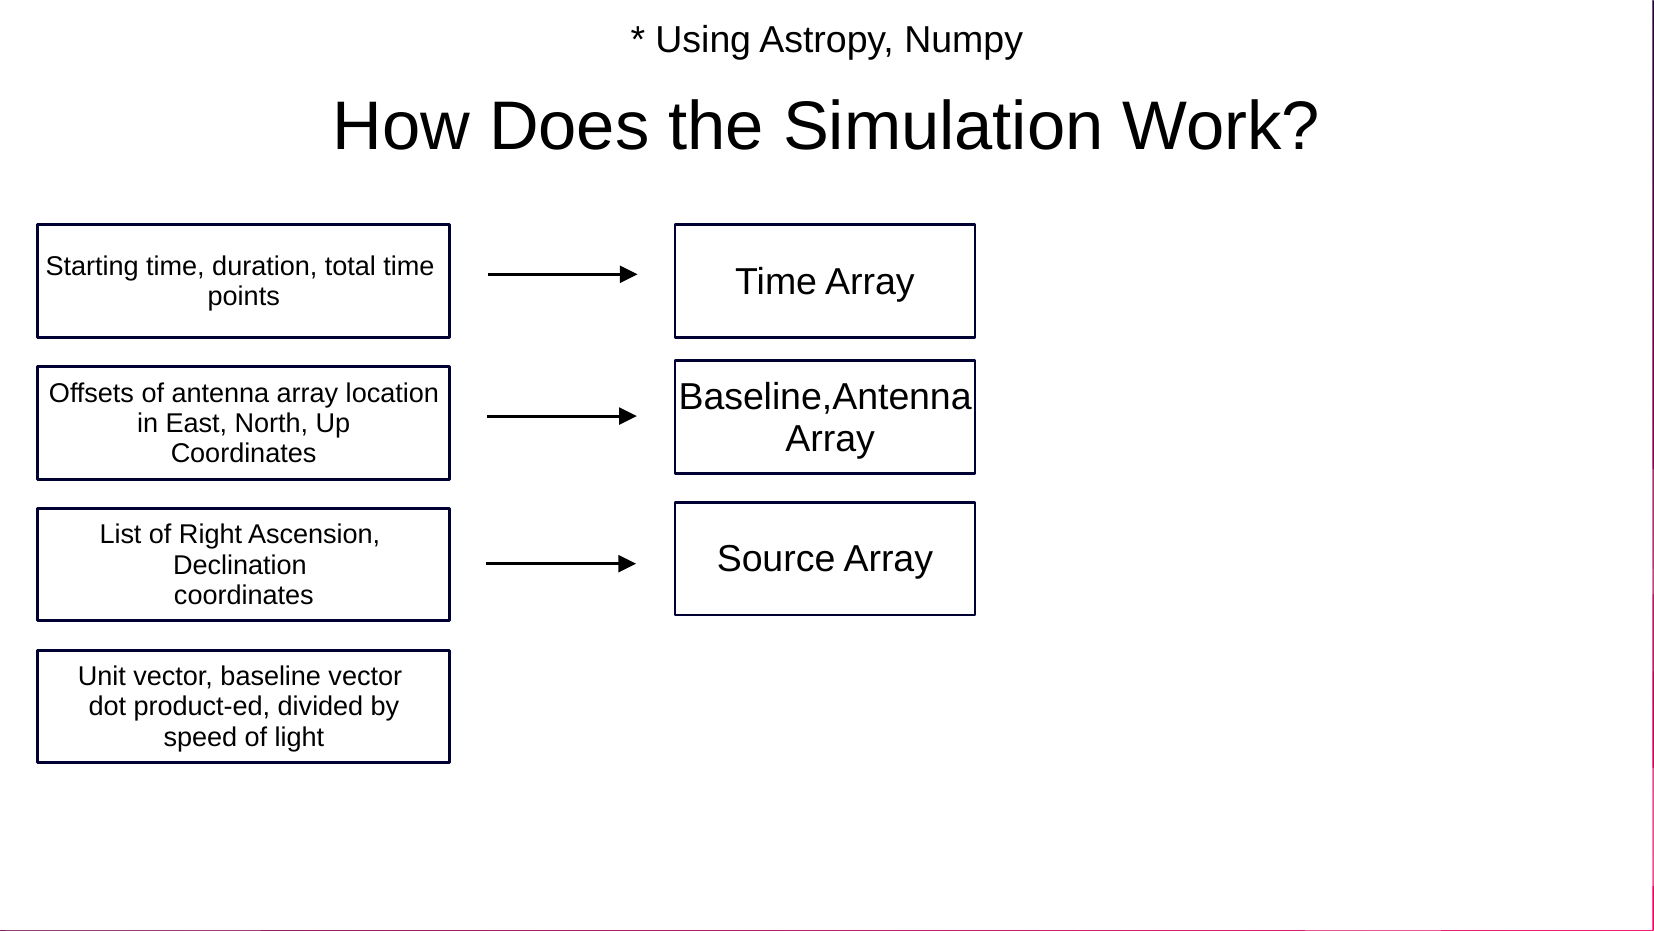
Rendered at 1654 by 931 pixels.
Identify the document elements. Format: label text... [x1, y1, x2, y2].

text_box Unit vector, baseline vector dot product-ed, divided by speed of light [37, 650, 450, 763]
text_box Offsets of antenna array location in East, North, Up Coordinates [37, 366, 450, 480]
text_box Source Array [675, 502, 976, 616]
text_box * Using Astropy, Numpy [545, 0, 1109, 96]
text_box List of Right Ascension, Declination coordinates [37, 508, 450, 621]
title How Does the Simulation Work? [88, 44, 1565, 207]
text_box Starting time, duration, total time points [37, 224, 450, 338]
text_box Baseline,Antenna Array [675, 360, 976, 474]
text_box Time Array [675, 224, 976, 338]
